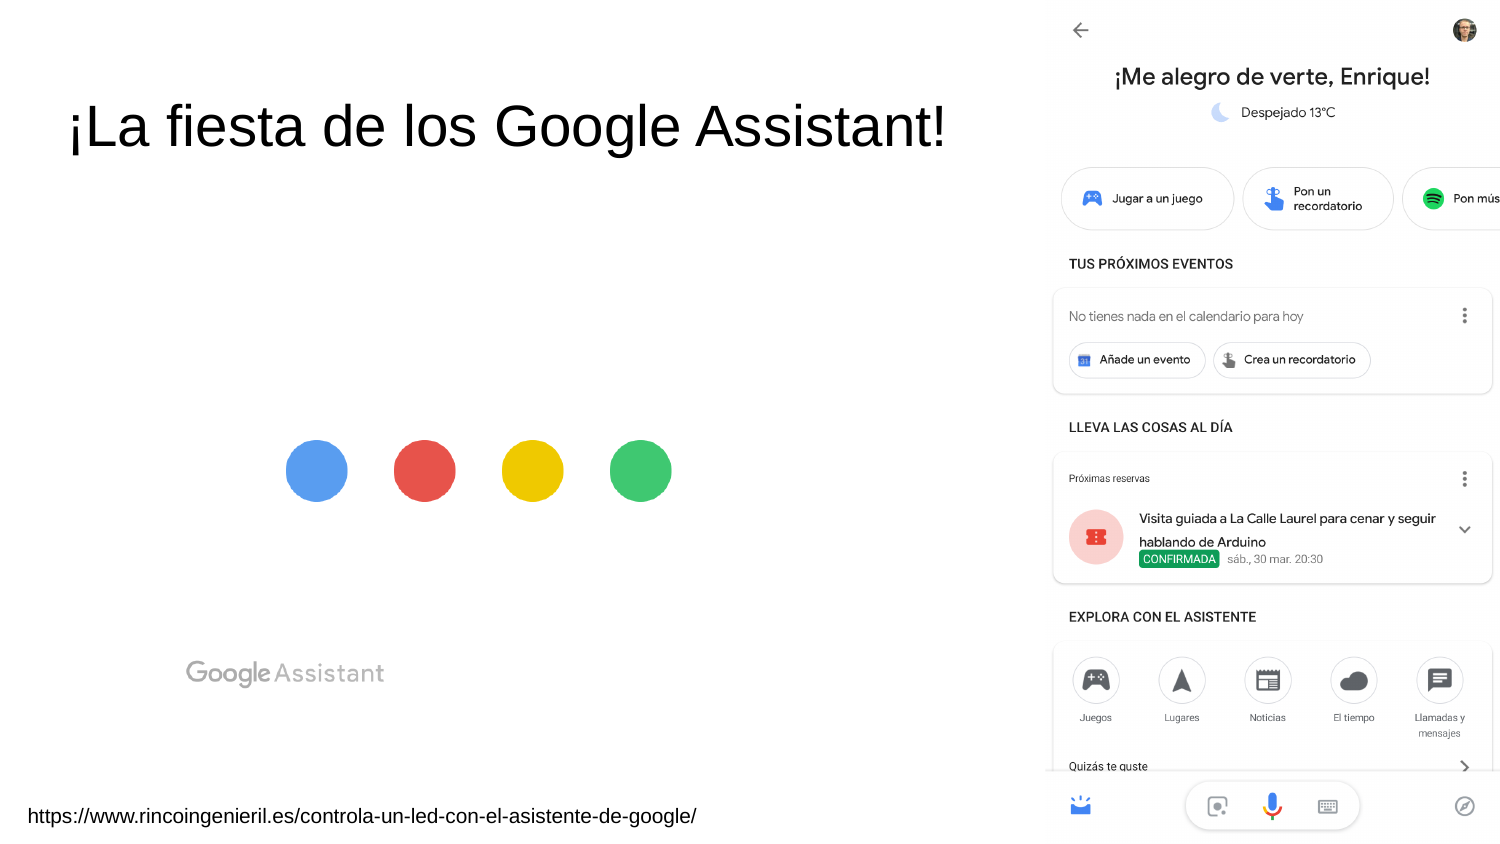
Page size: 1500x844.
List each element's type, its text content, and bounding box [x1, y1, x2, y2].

picture [162, 239, 779, 702]
picture [1045, 0, 1500, 844]
title ¡La fiesta de los Google Assistant! [51, 72, 1045, 167]
